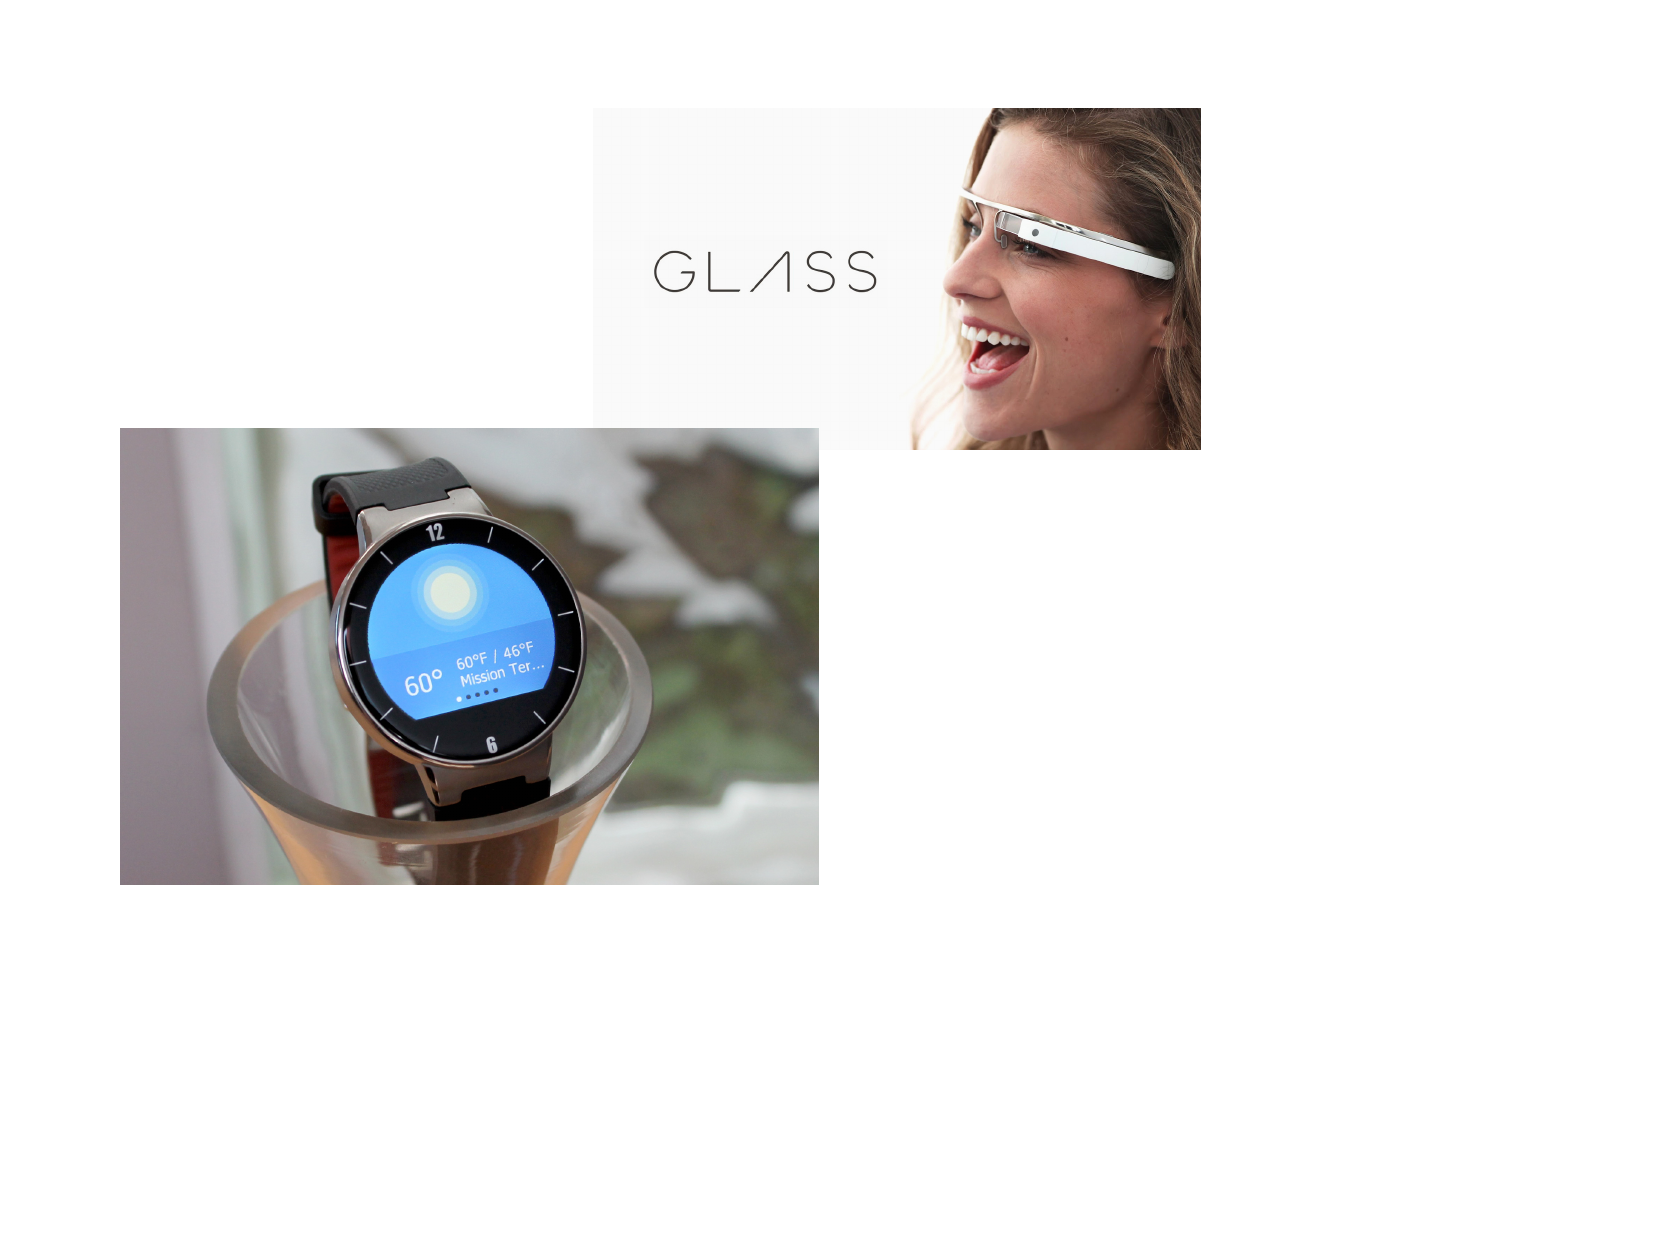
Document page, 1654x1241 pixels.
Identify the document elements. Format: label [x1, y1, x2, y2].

picture [120, 108, 1201, 886]
